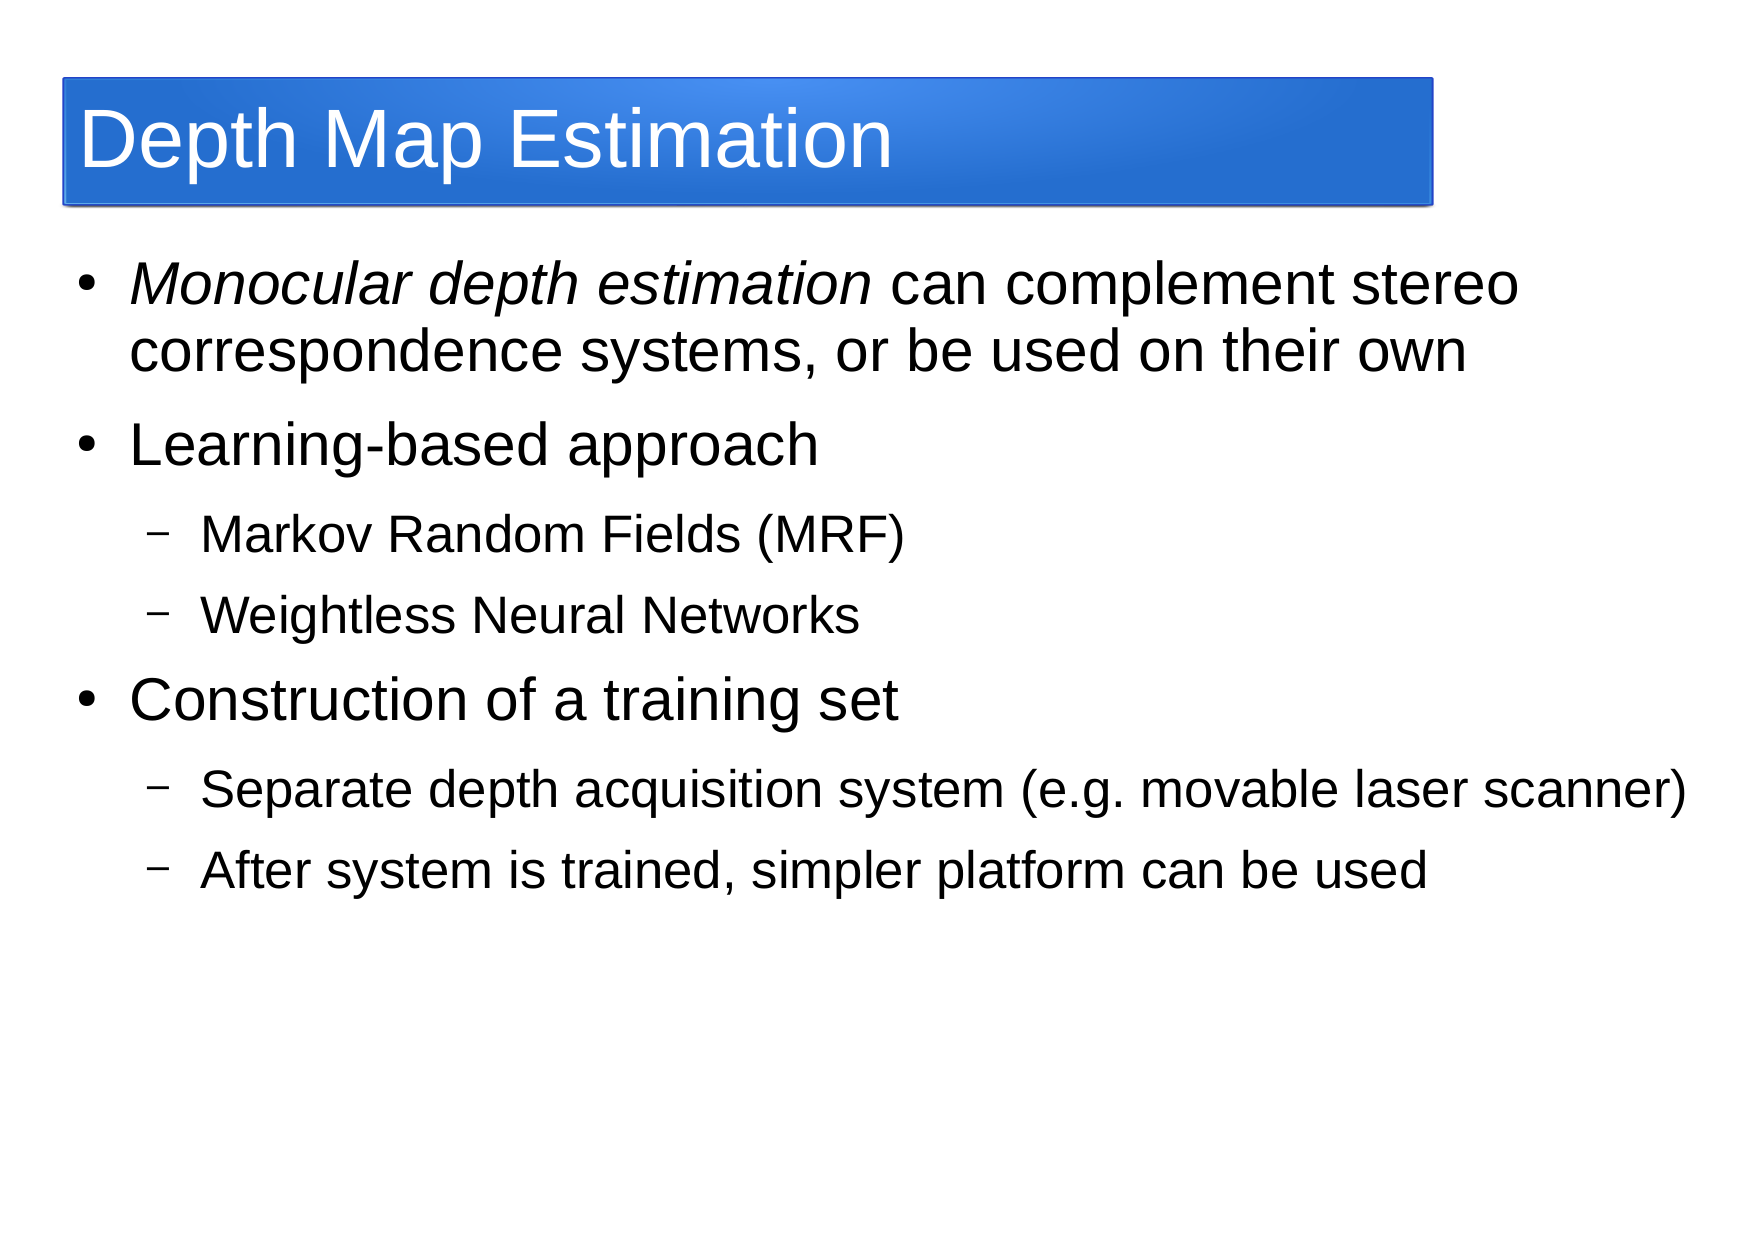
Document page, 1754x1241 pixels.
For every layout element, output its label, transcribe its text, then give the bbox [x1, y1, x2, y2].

list Monocular depth estimation can complement stereo correspondence systems, or be used on their own Learning-based approach Markov Random Fields (MRF) Weightless Neural Networks Construction of a training set Separate depth acquisition system (e.g. movable laser scanner) After system is trained, simpler platform can be used [58, 249, 1696, 933]
picture [58, 77, 1439, 209]
title Depth Map Estimation [78, 80, 1429, 198]
